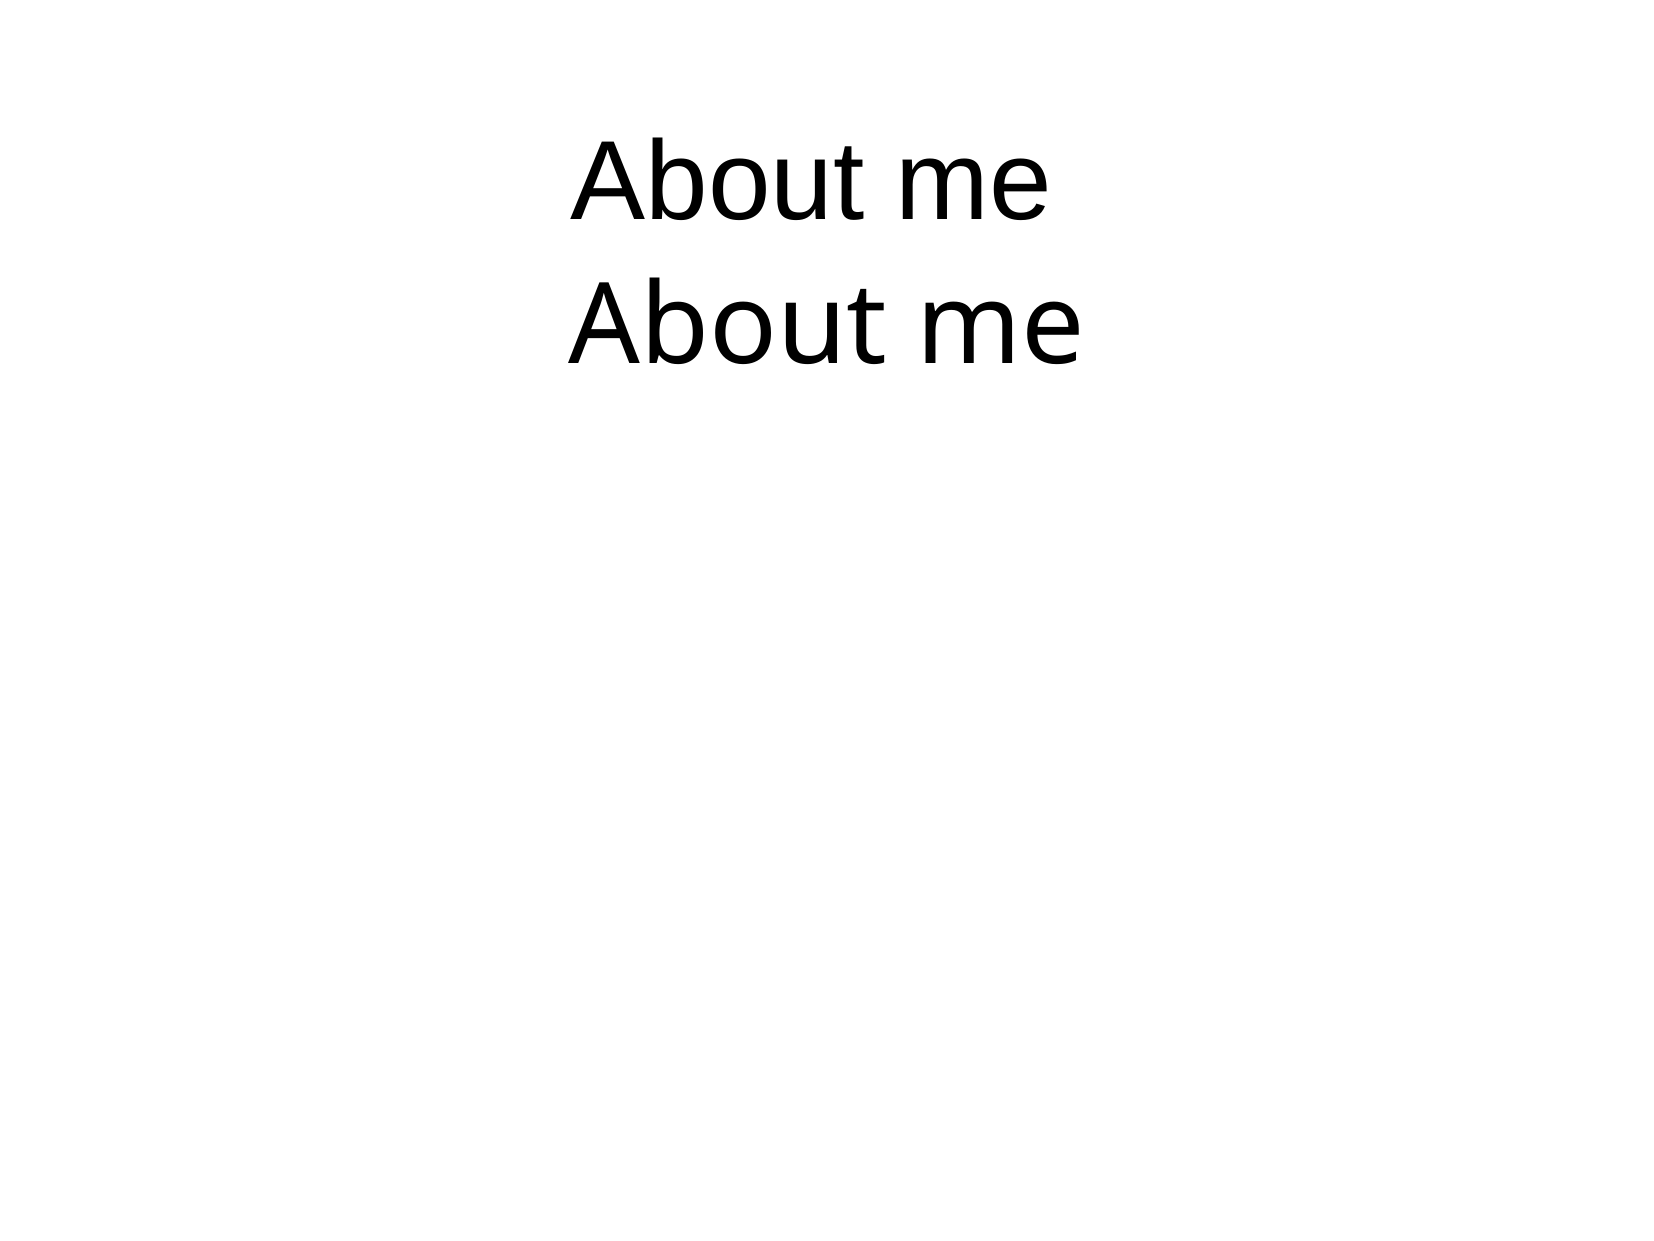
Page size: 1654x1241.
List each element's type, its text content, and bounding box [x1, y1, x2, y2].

text_box About me About me [94, 110, 1560, 1130]
